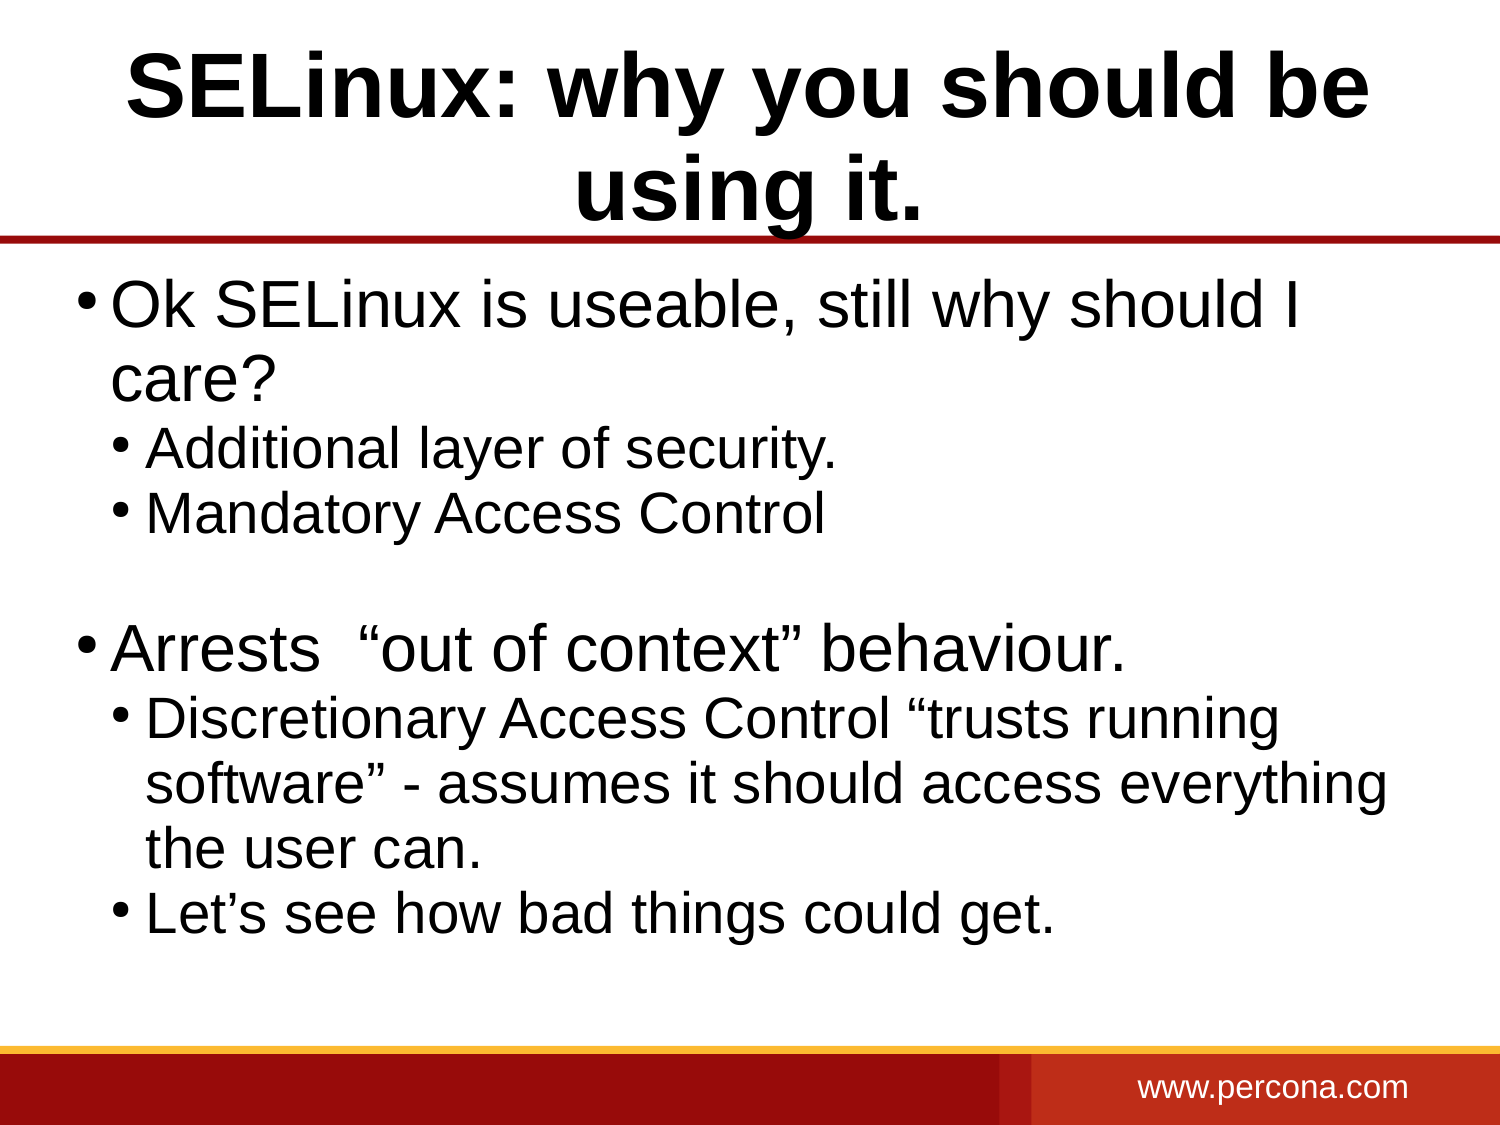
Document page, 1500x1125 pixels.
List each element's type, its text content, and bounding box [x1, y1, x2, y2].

text_box SELinux: why you should be using it. [75, 44, 1425, 233]
text_box Ok SELinux is useable, still why should I care? Additional layer of security. Mandatory Access Control Arrests “out of context” behaviour. Discretionary Access Control “trusts running software” - assumes it should access everything the user can. Let’s see how bad things could get. [75, 263, 1425, 1006]
